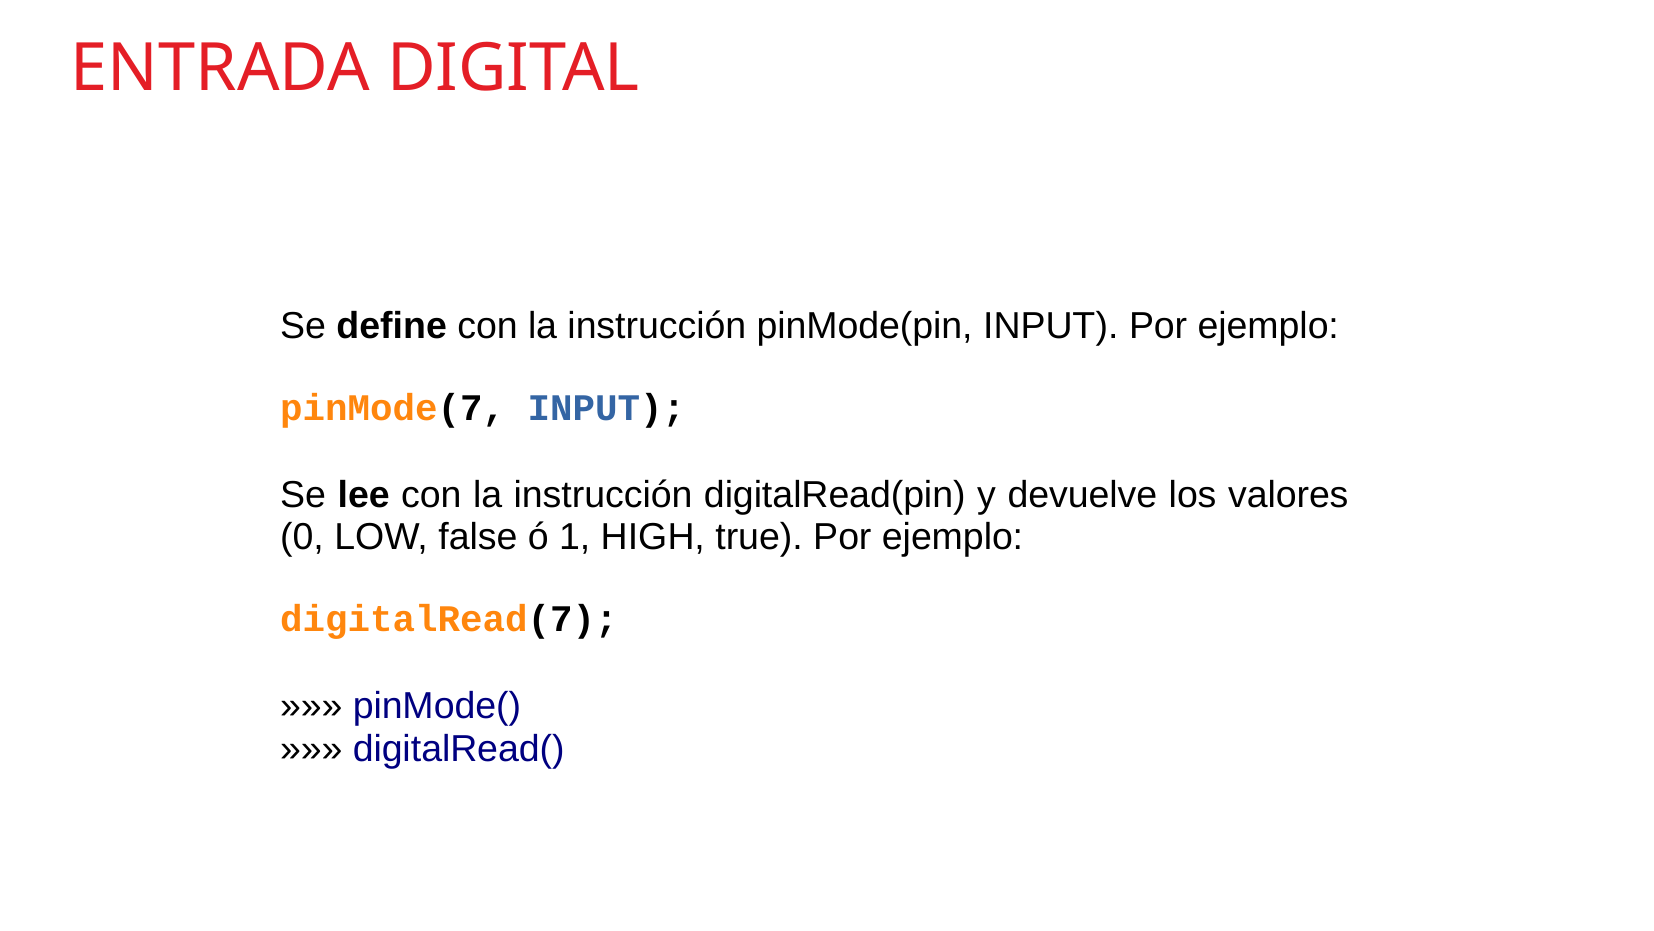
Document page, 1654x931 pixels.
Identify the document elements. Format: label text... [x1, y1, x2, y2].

title ENTRADA DIGITAL [70, 11, 1347, 118]
text_box Se define con la instrucción pinMode(pin, INPUT). Por ejemplo: pinMode(7, INPUT); Se lee con la instrucción digitalRead(pin) y devuelve los valores (0, LOW, false ó 1, HIGH, true). Por ejemplo: digitalRead(7); »»» pinMode() »»» digitalRead() [265, 297, 1389, 777]
